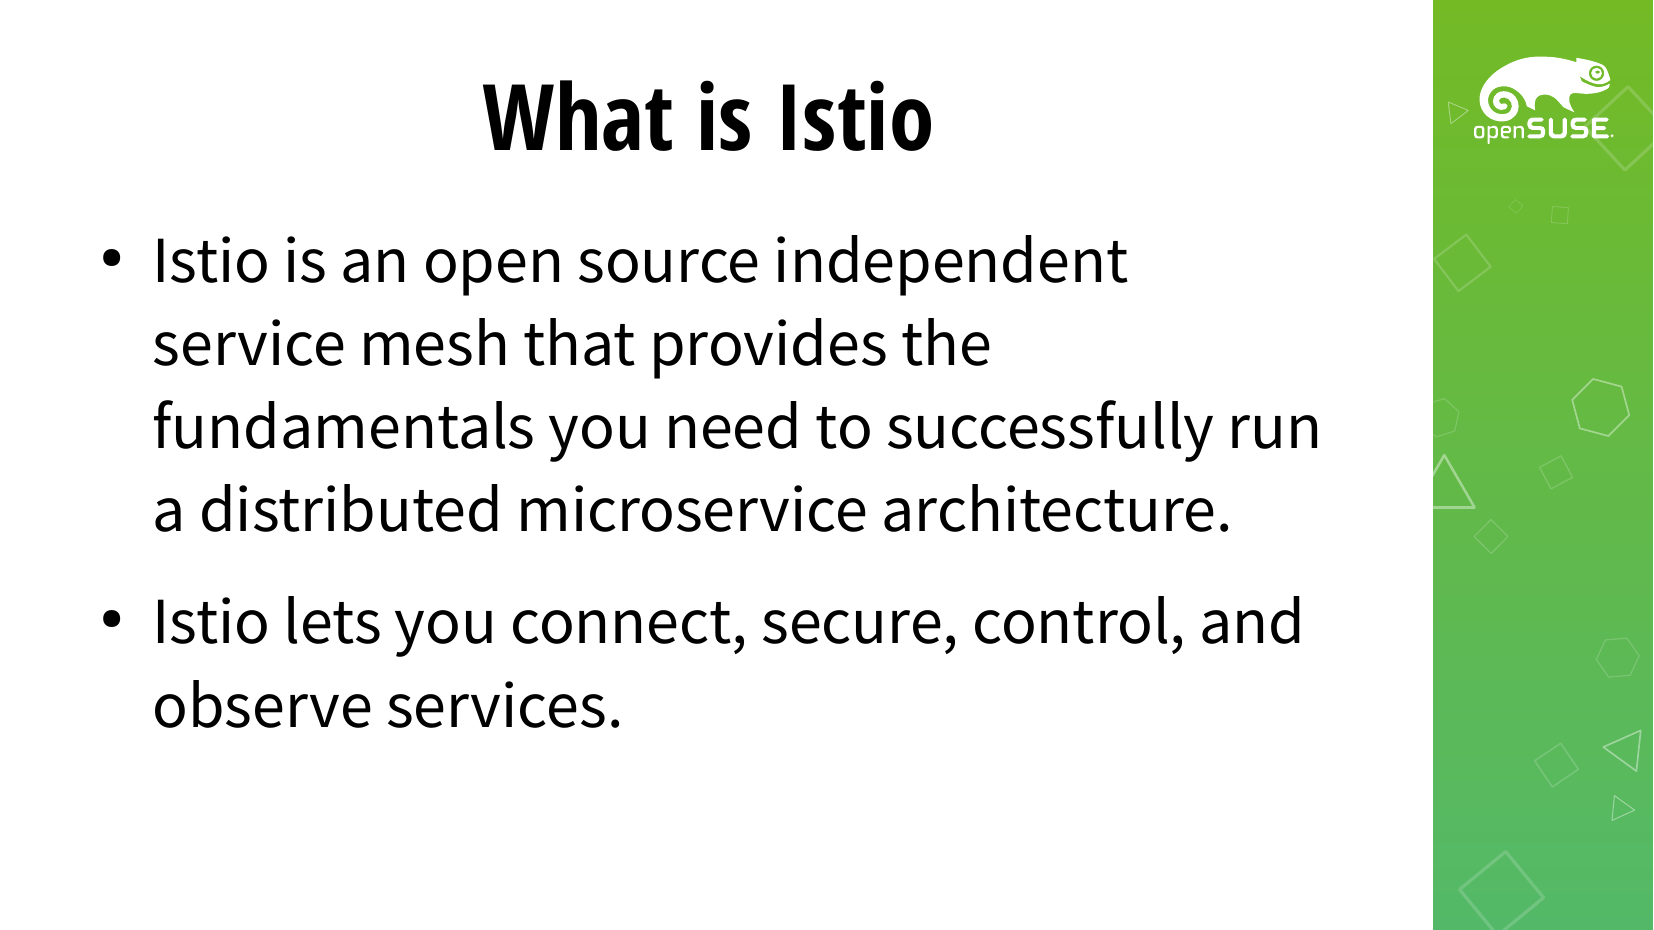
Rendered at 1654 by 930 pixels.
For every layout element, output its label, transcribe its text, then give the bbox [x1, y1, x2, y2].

list Istio is an open source independent service mesh that provides the fundamentals you need to successfully run a distributed microservice architecture. Istio lets you connect, secure, control, and observe services. [82, 217, 1336, 757]
title What is Istio [82, 37, 1336, 193]
